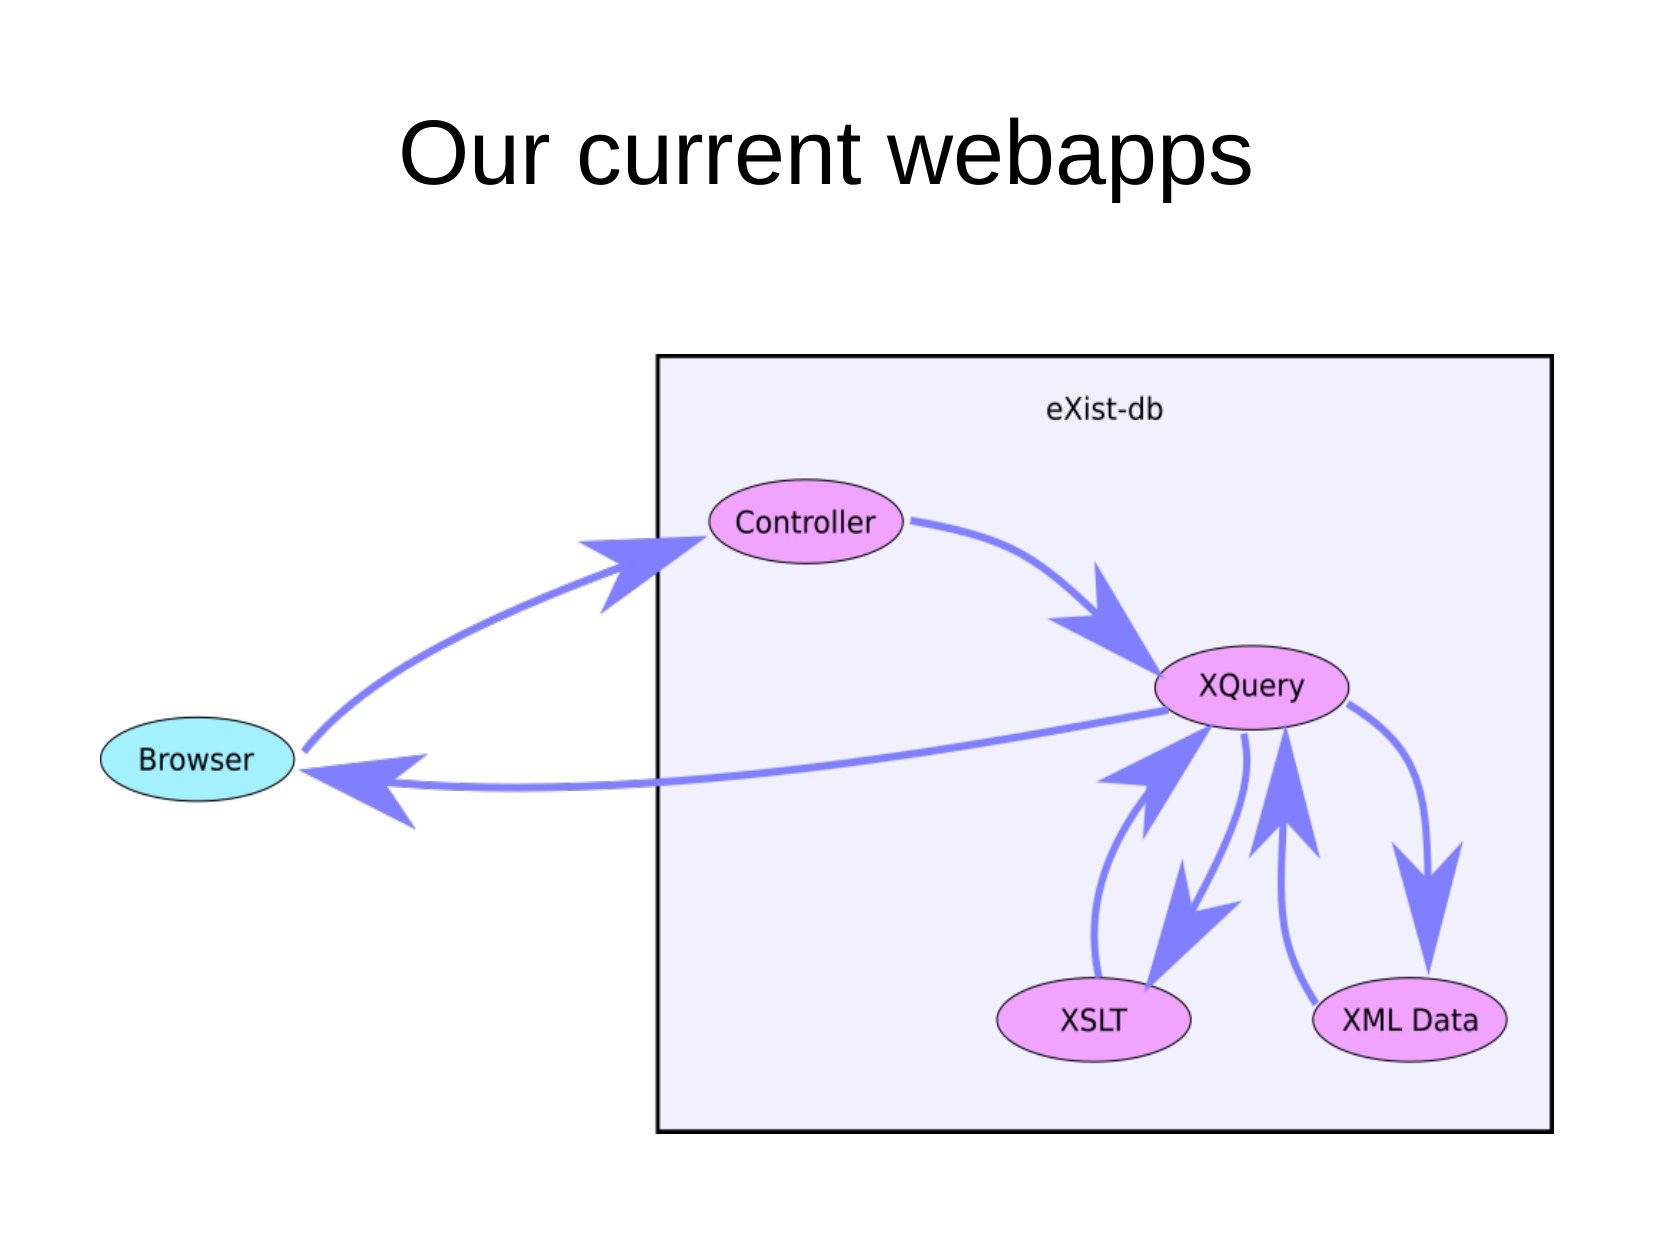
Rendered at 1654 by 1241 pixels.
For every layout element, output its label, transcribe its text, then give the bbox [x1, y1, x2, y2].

picture [100, 354, 1554, 1134]
title Our current webapps [82, 49, 1571, 257]
